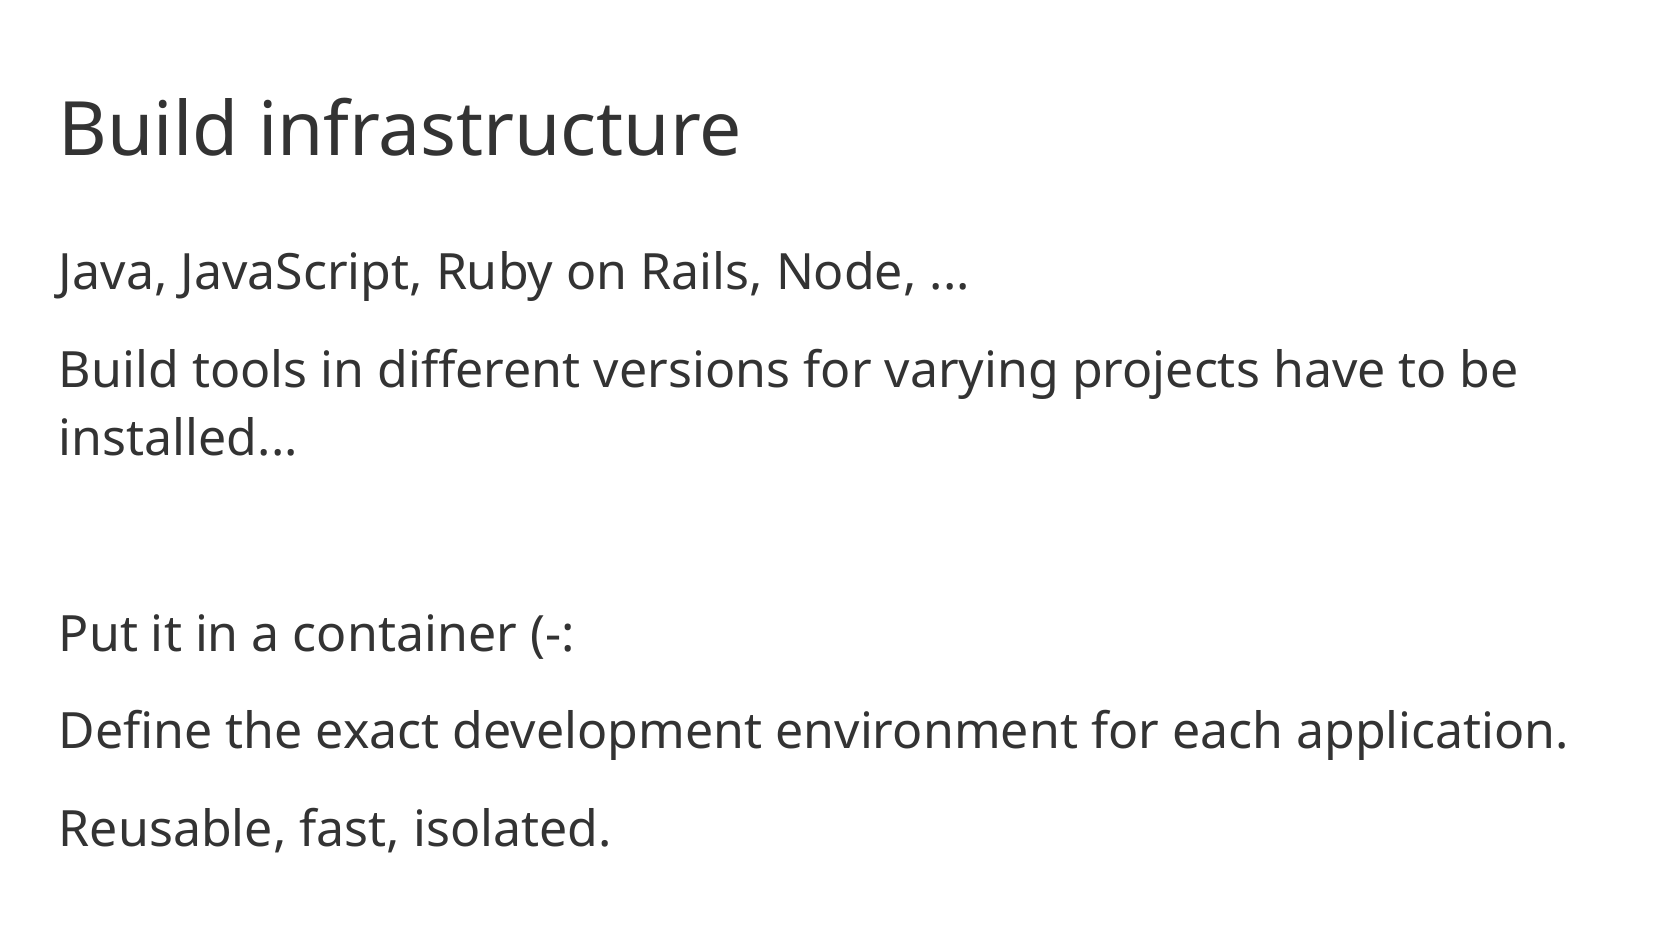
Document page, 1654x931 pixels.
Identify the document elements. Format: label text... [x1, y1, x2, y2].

list Java, JavaScript, Ruby on Rails, Node, ... Build tools in different versions for varying projects have to be installed... Put it in a container (-: Define the exact development environment for each application. Reusable, fast, isolated. [59, 236, 1595, 768]
title Build infrastructure [59, 59, 1595, 178]
